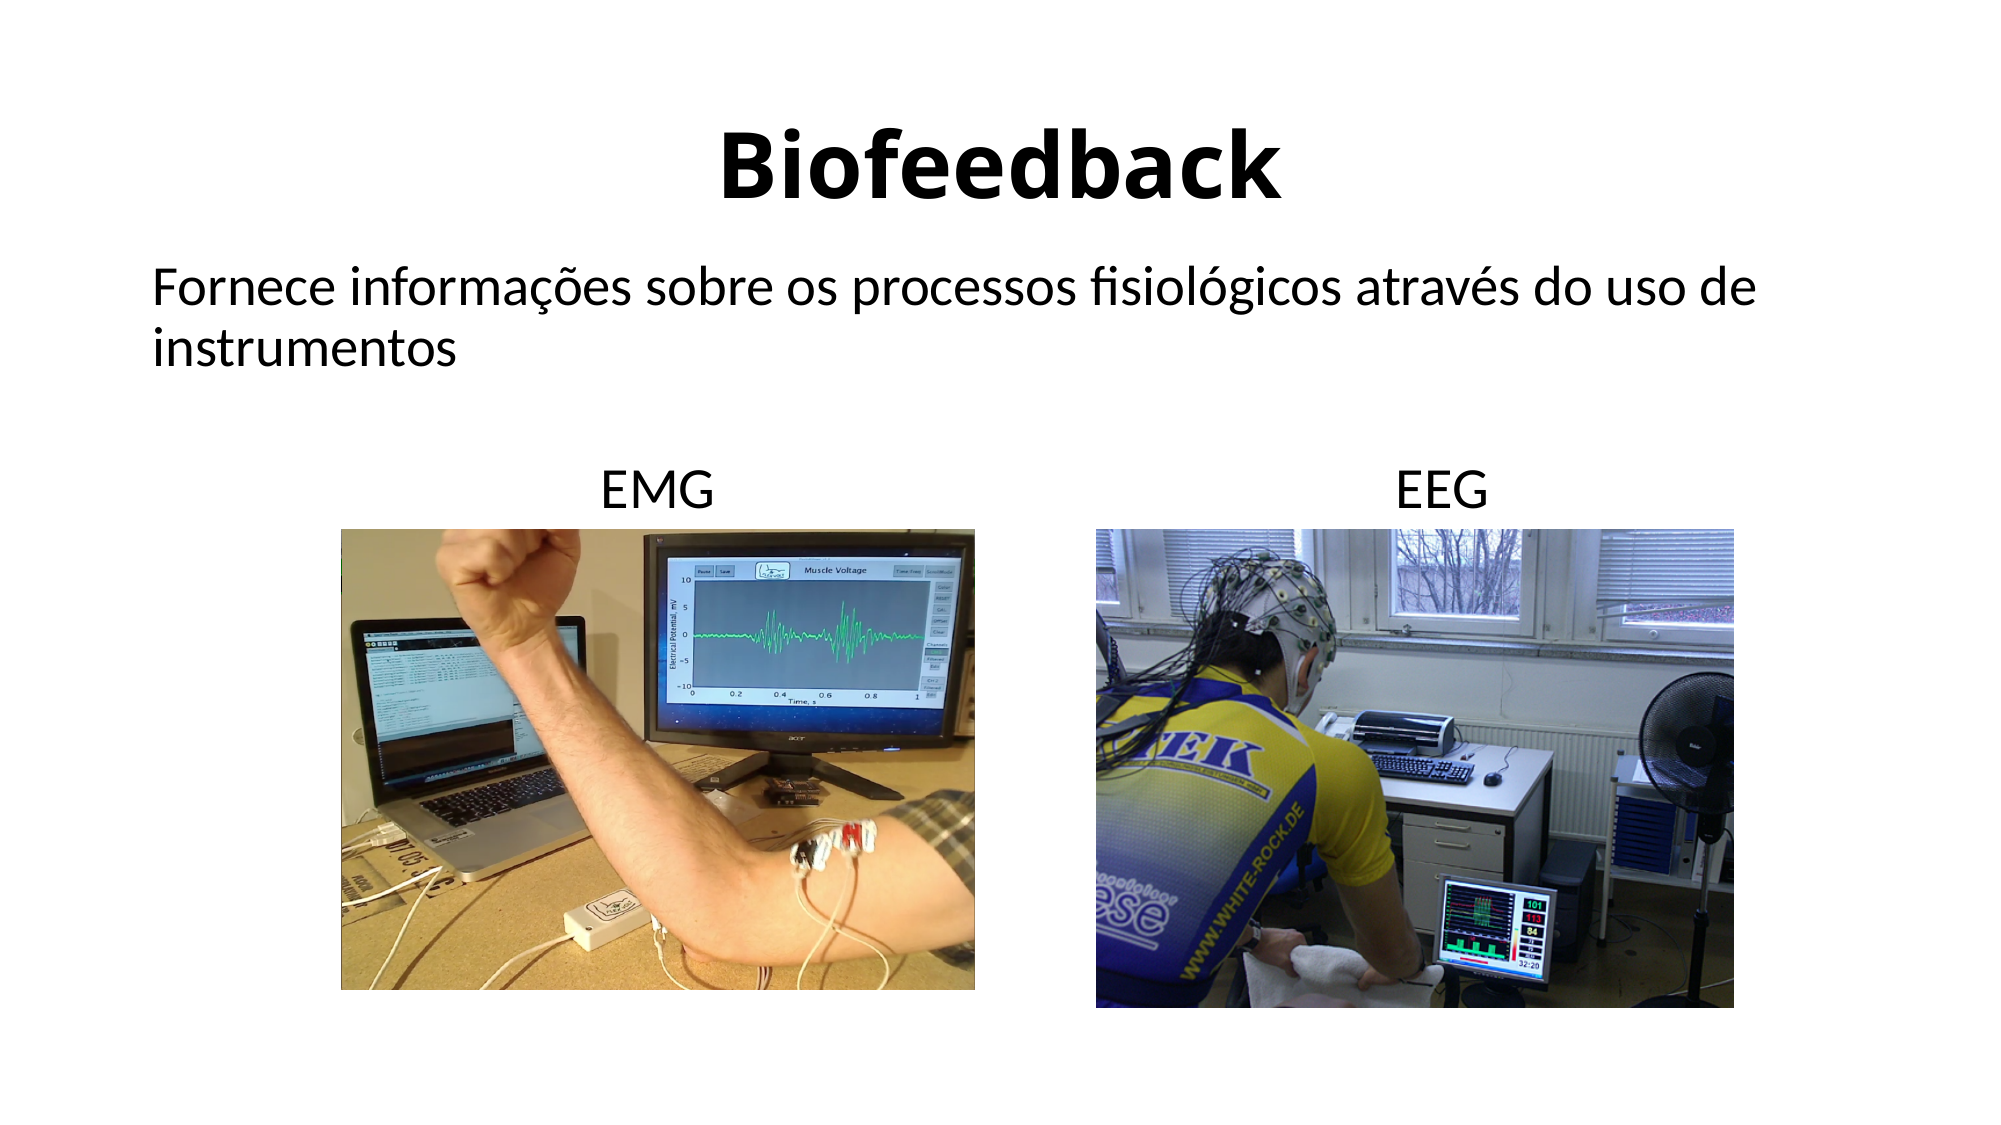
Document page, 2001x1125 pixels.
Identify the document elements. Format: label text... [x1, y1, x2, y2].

title Biofeedback [137, 59, 1863, 248]
text_box EMG [585, 443, 731, 529]
text_box EEG [1381, 443, 1504, 529]
list Fornece informações sobre os processos fisiológicos através do uso de instrumentos [137, 248, 1863, 387]
picture [1096, 529, 1734, 1008]
picture [341, 529, 975, 990]
